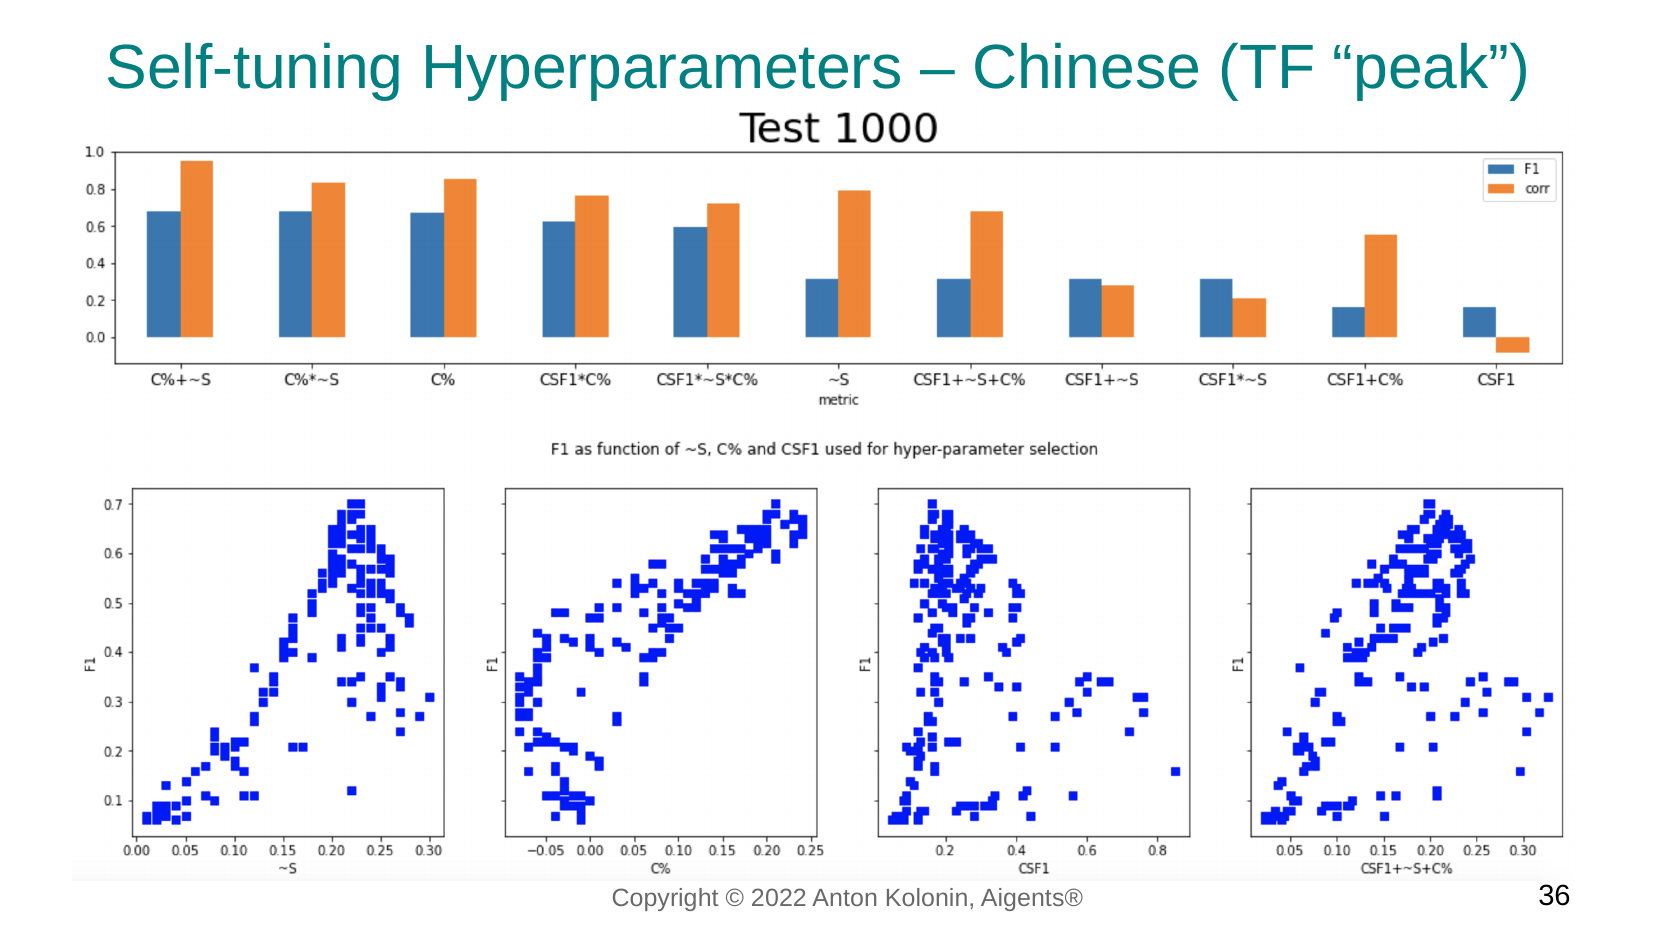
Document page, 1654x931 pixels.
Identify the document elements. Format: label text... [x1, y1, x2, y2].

picture [72, 135, 1576, 881]
text_box Self-tuning Hyperparameters – Chinese (TF “peak”) [0, 0, 1630, 135]
